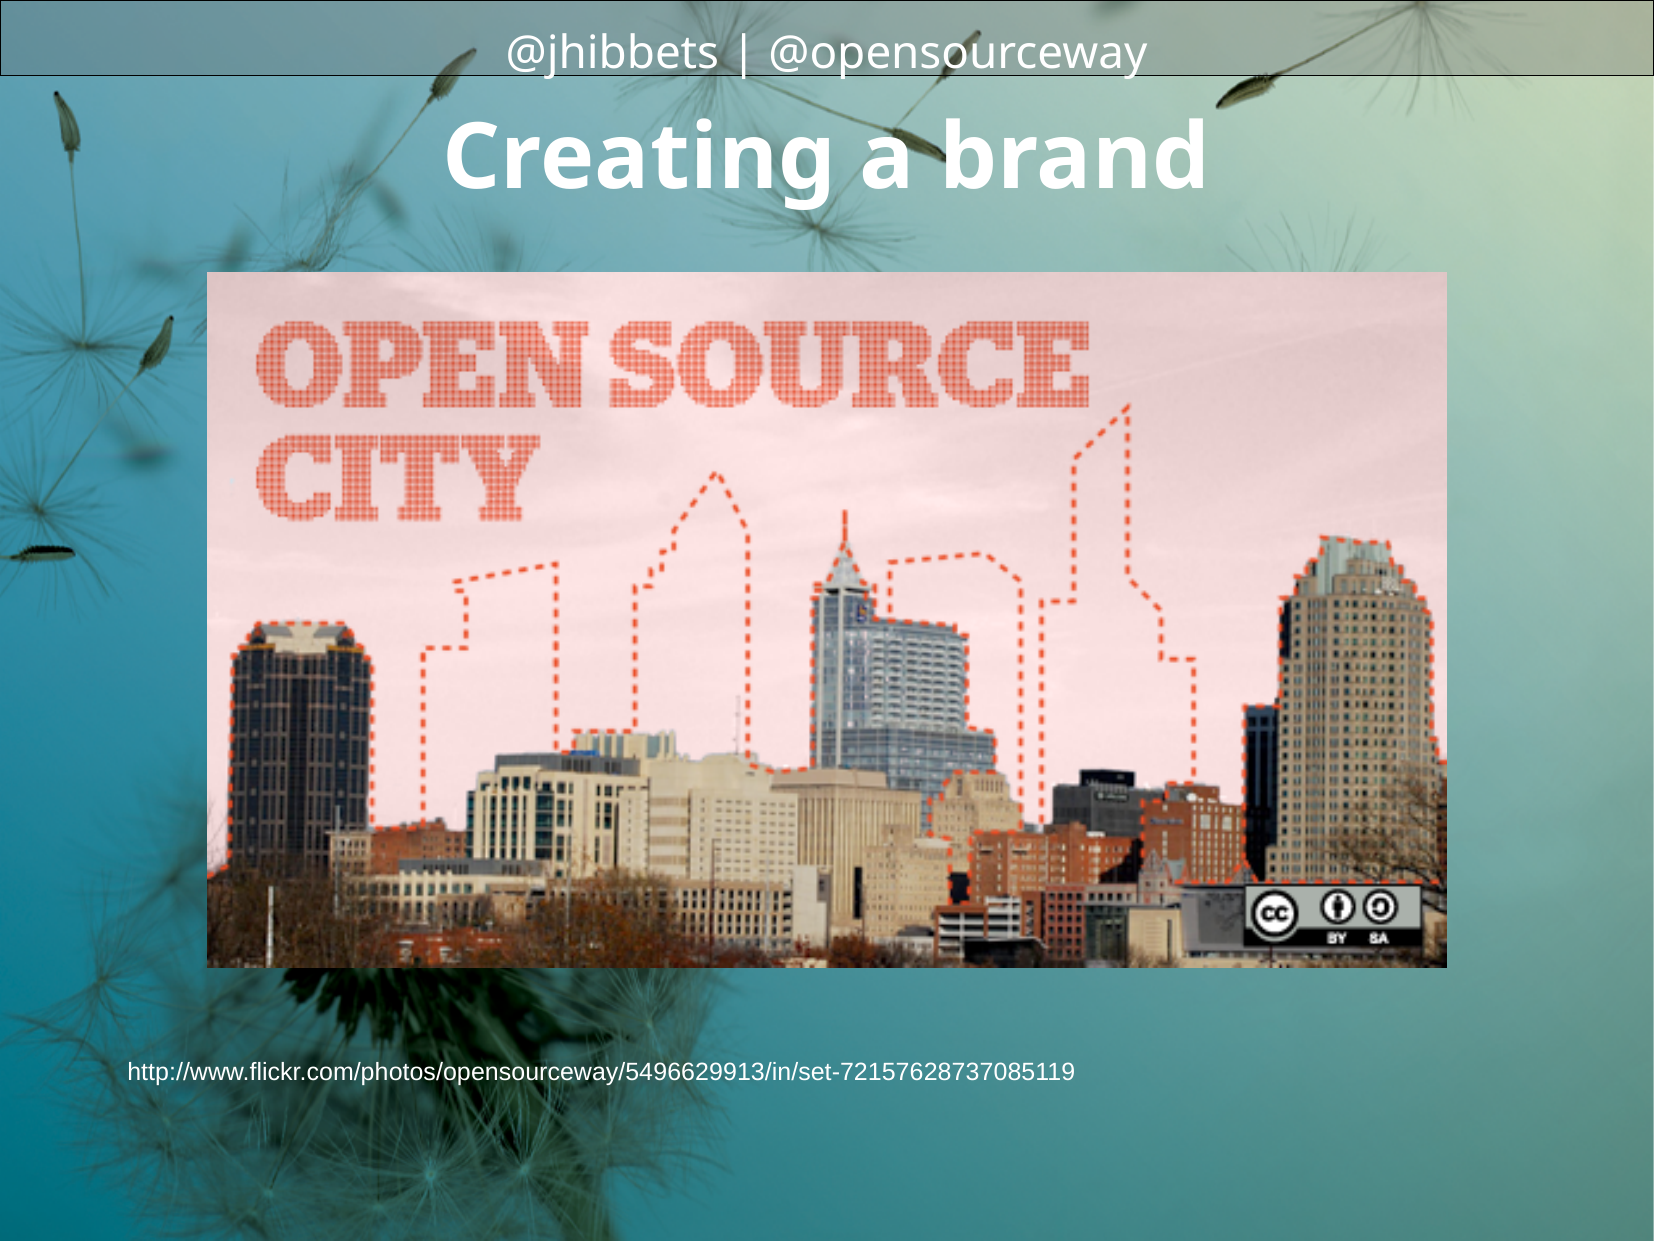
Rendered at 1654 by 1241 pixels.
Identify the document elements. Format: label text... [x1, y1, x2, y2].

picture [0, 76, 1654, 1241]
title Creating a brand [82, 49, 1571, 257]
text_box http://www.flickr.com/photos/opensourceway/5496629913/in/set-72157628737085119 [112, 1050, 1093, 1093]
